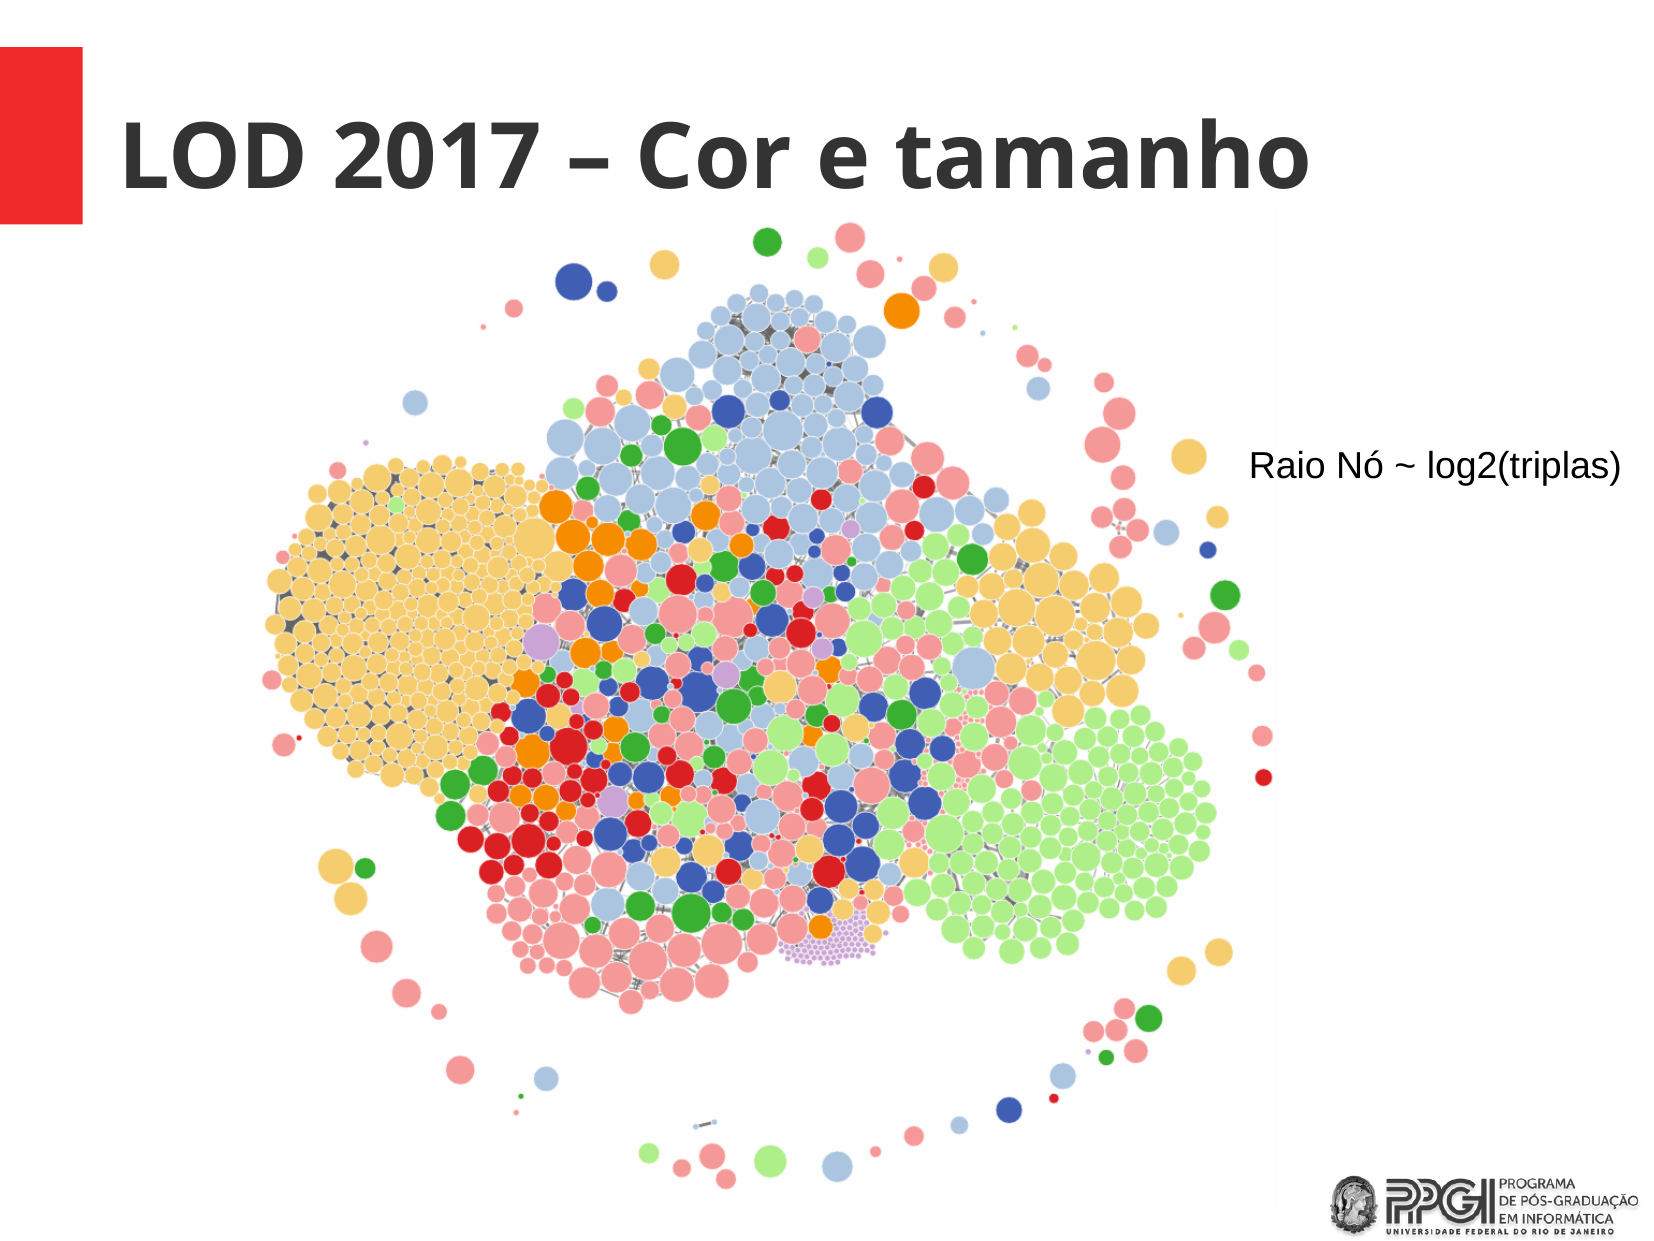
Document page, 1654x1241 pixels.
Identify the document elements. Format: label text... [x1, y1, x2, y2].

picture [240, 200, 1278, 1210]
title LOD 2017 – Cor e tamanho [118, 49, 1571, 257]
text_box Raio Nó ~ log2(triplas) [1234, 437, 1638, 494]
